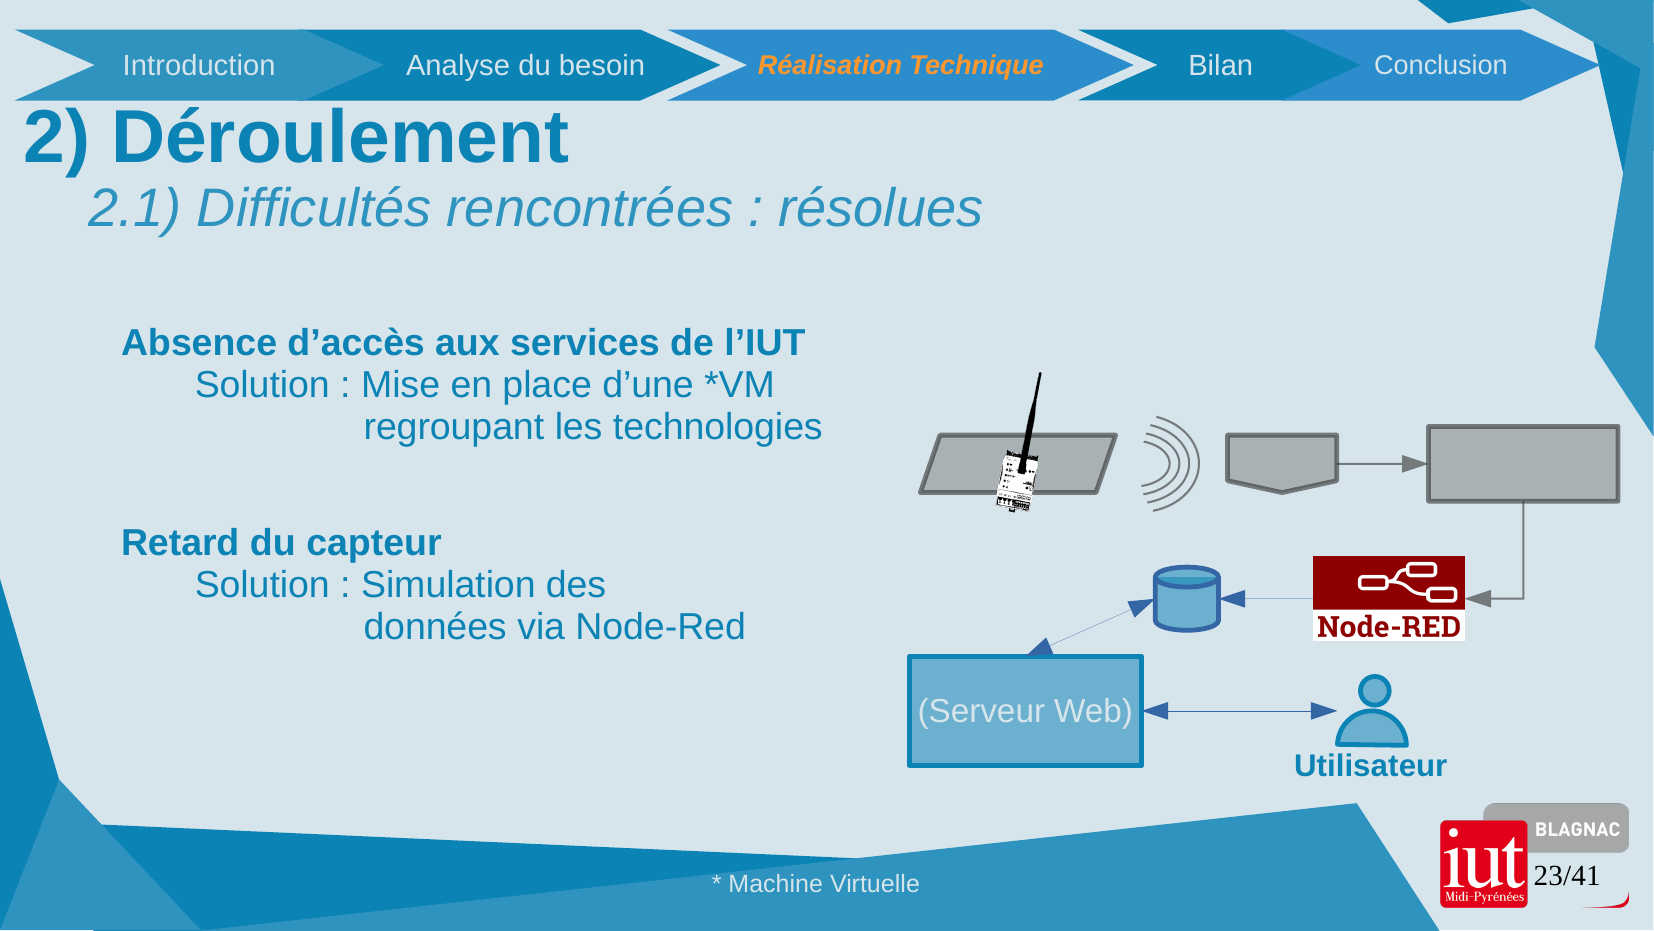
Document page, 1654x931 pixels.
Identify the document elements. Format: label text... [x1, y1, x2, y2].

text_box [1337, 710, 1407, 741]
title 2.1) Difficultés rencontrées : résolues [88, 177, 1388, 238]
text_box Absence d’accès aux services de l’IUT Solution : Mise en place d’une *VM regroupant les technologies [106, 313, 851, 455]
text_box [1428, 426, 1619, 502]
text_box Utilisateur [1279, 741, 1465, 791]
text_box [920, 435, 1006, 493]
text_box [1155, 567, 1219, 631]
text_box Conclusion [1281, 29, 1601, 101]
text_box Analyse du besoin [305, 29, 721, 101]
text_box Bilan [1077, 29, 1359, 101]
text_box [1034, 435, 1116, 493]
text_box Réalisation Technique [667, 29, 1134, 101]
text_box [1360, 676, 1390, 706]
picture [1440, 803, 1629, 908]
text_box (Serveur Web) [909, 656, 1142, 766]
picture [992, 366, 1057, 518]
text_box Introduction [14, 29, 384, 101]
picture [1313, 556, 1465, 641]
text_box * Machine Virtuelle [697, 862, 1385, 931]
title 2) Déroulement [23, 94, 1512, 179]
text_box [1227, 435, 1337, 493]
text_box Retard du capteur Solution : Simulation des données via Node-Red [106, 513, 771, 655]
